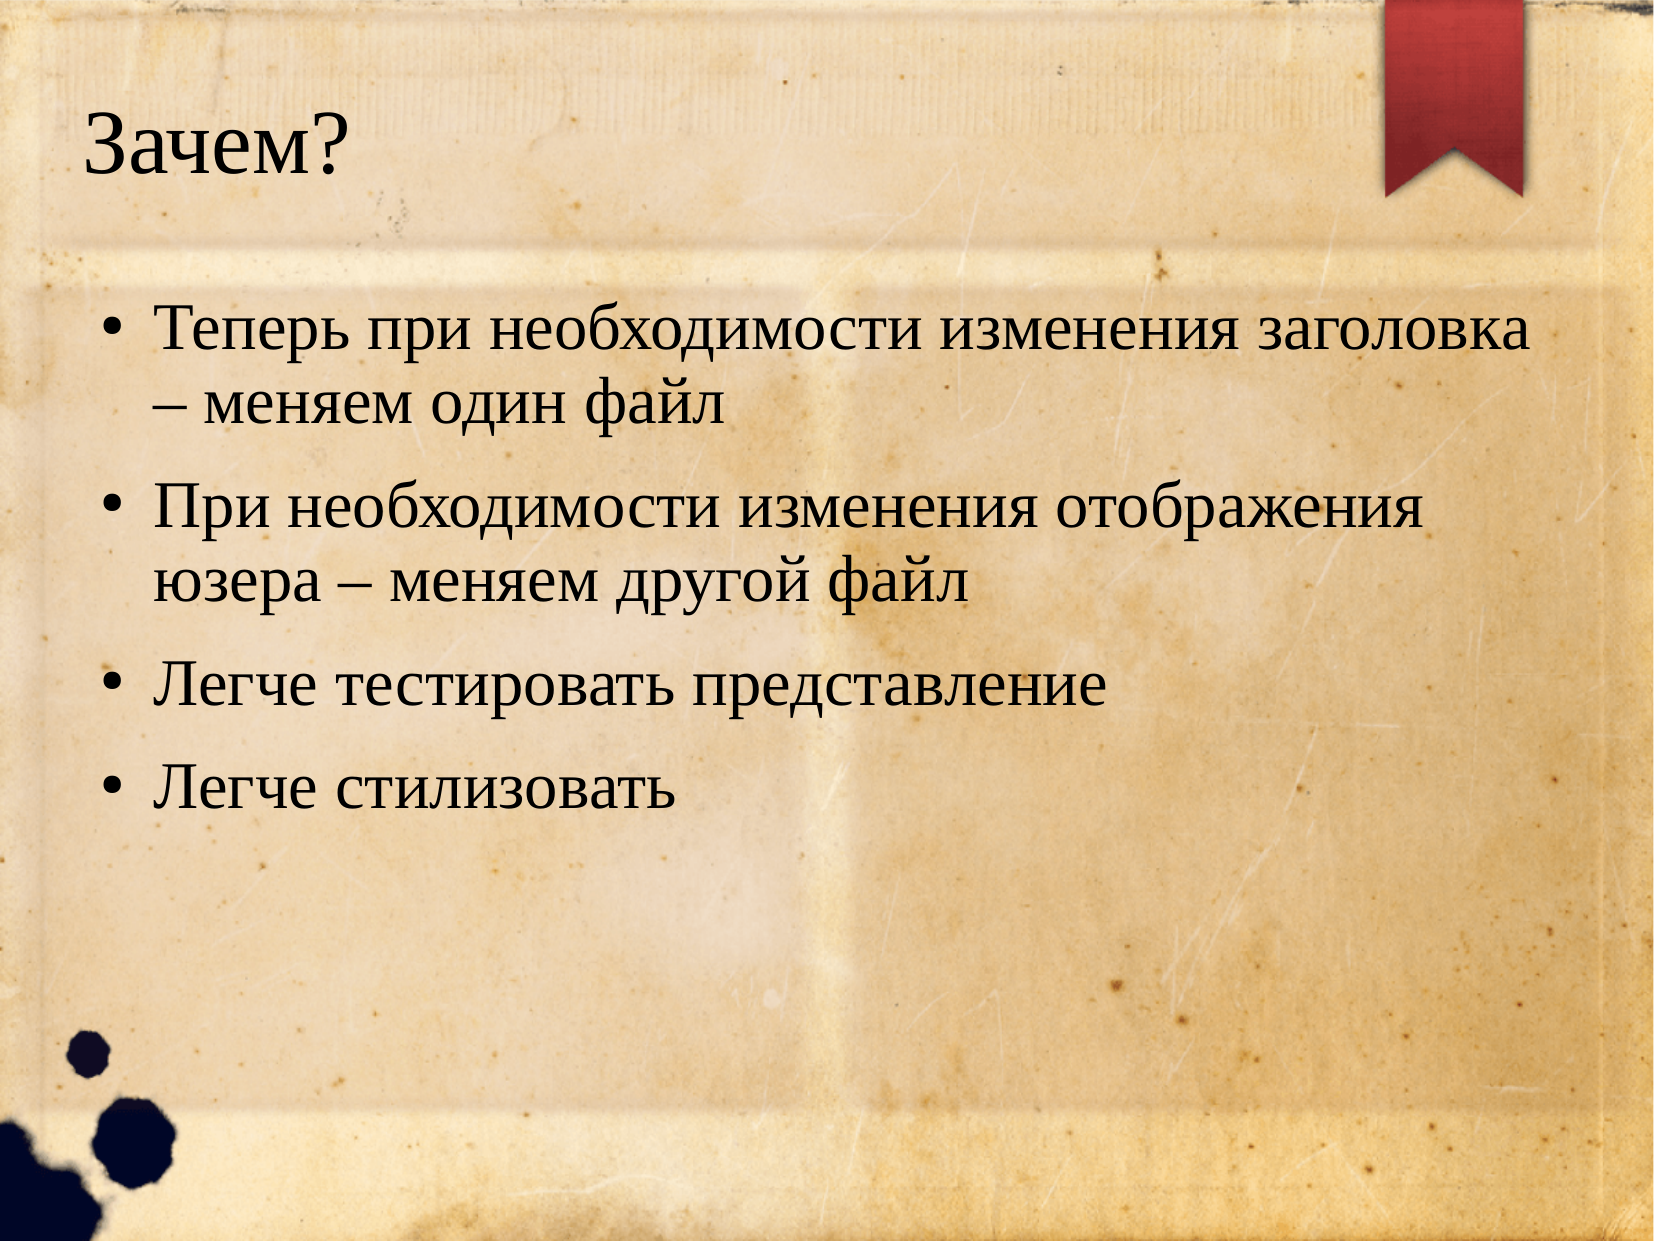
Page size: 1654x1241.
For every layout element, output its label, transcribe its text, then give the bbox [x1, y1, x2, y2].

picture [0, 0, 1654, 1241]
title Зачем? [82, 49, 1347, 237]
list Теперь при необходимости изменения заголовка – меняем один файл При необходимости изменения отображения юзера – меняем другой файл Легче тестировать представление Легче стилизовать [82, 290, 1538, 1010]
